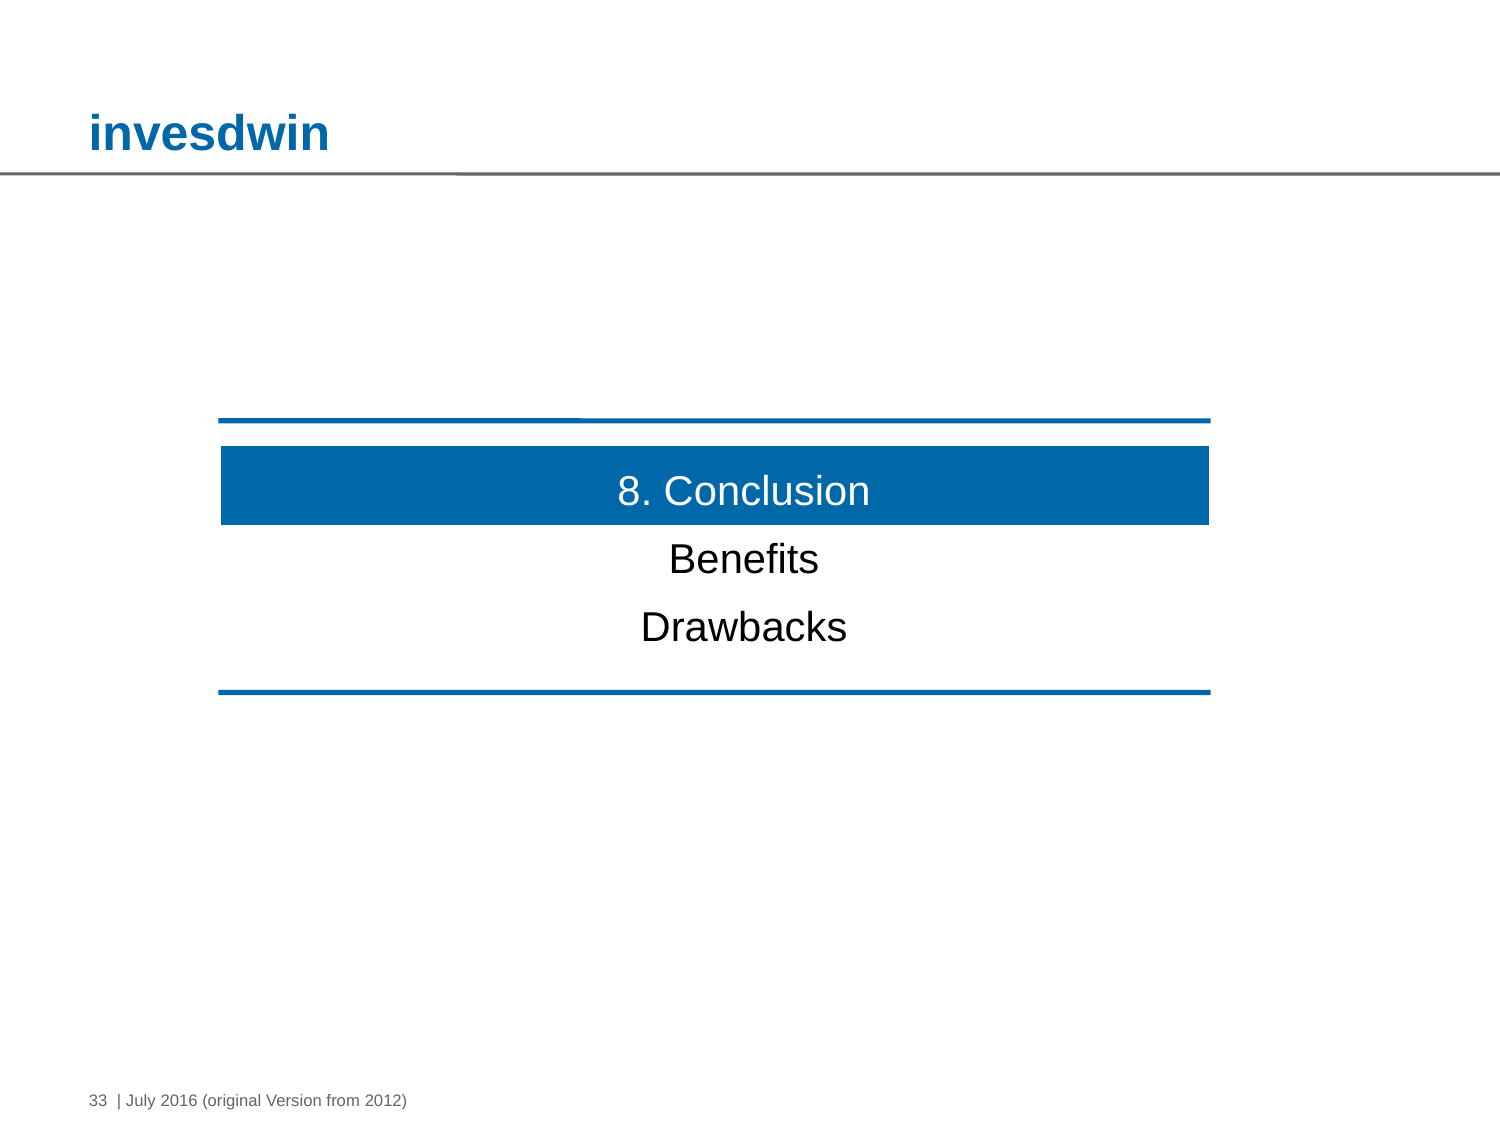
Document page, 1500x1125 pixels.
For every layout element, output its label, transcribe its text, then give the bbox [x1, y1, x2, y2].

title invesdwin [0, 40, 1223, 168]
text_box 8. Conclusion Benefits Drawbacks [88, 456, 1400, 693]
text_box [218, 444, 1211, 456]
